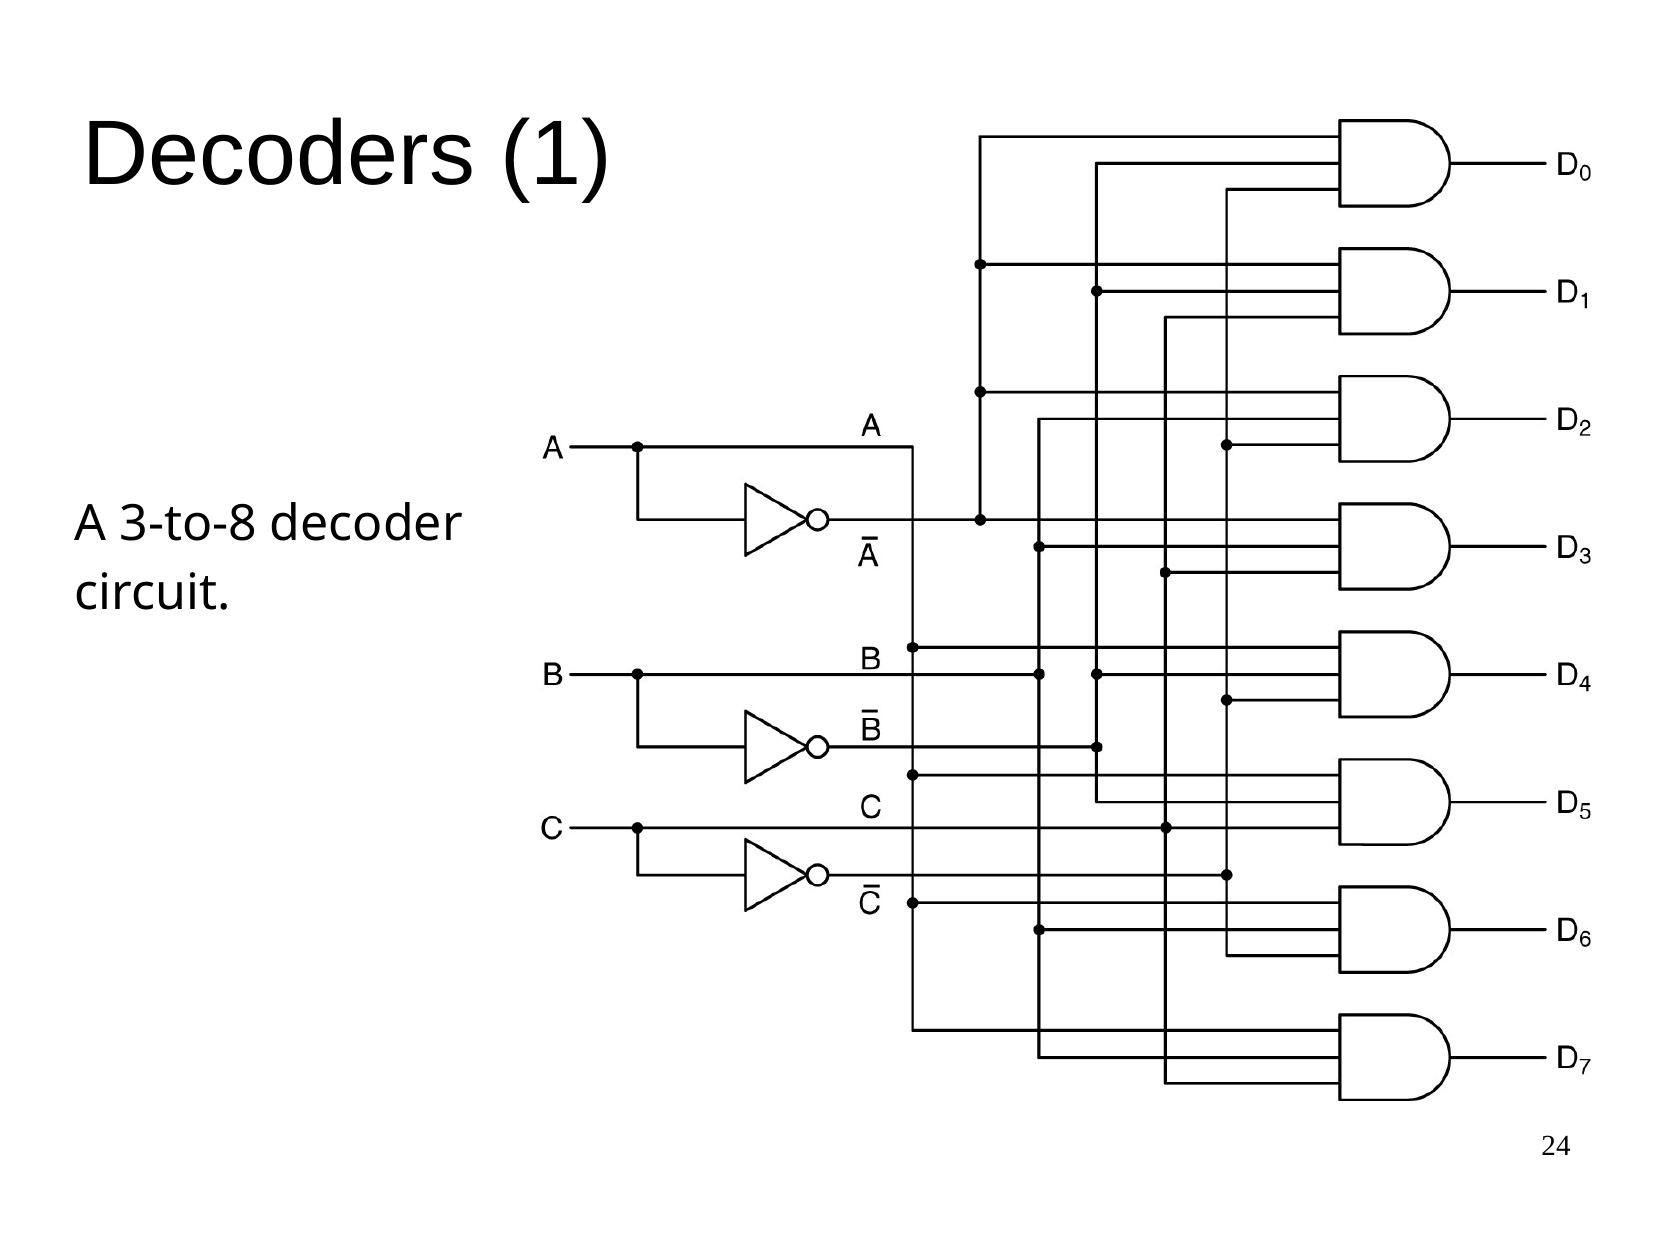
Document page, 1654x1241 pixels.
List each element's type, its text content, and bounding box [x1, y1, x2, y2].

picture [540, 119, 1591, 1102]
text_box A 3-to-8 decoder circuit. [60, 480, 481, 635]
title Decoders (1) [82, 49, 646, 257]
